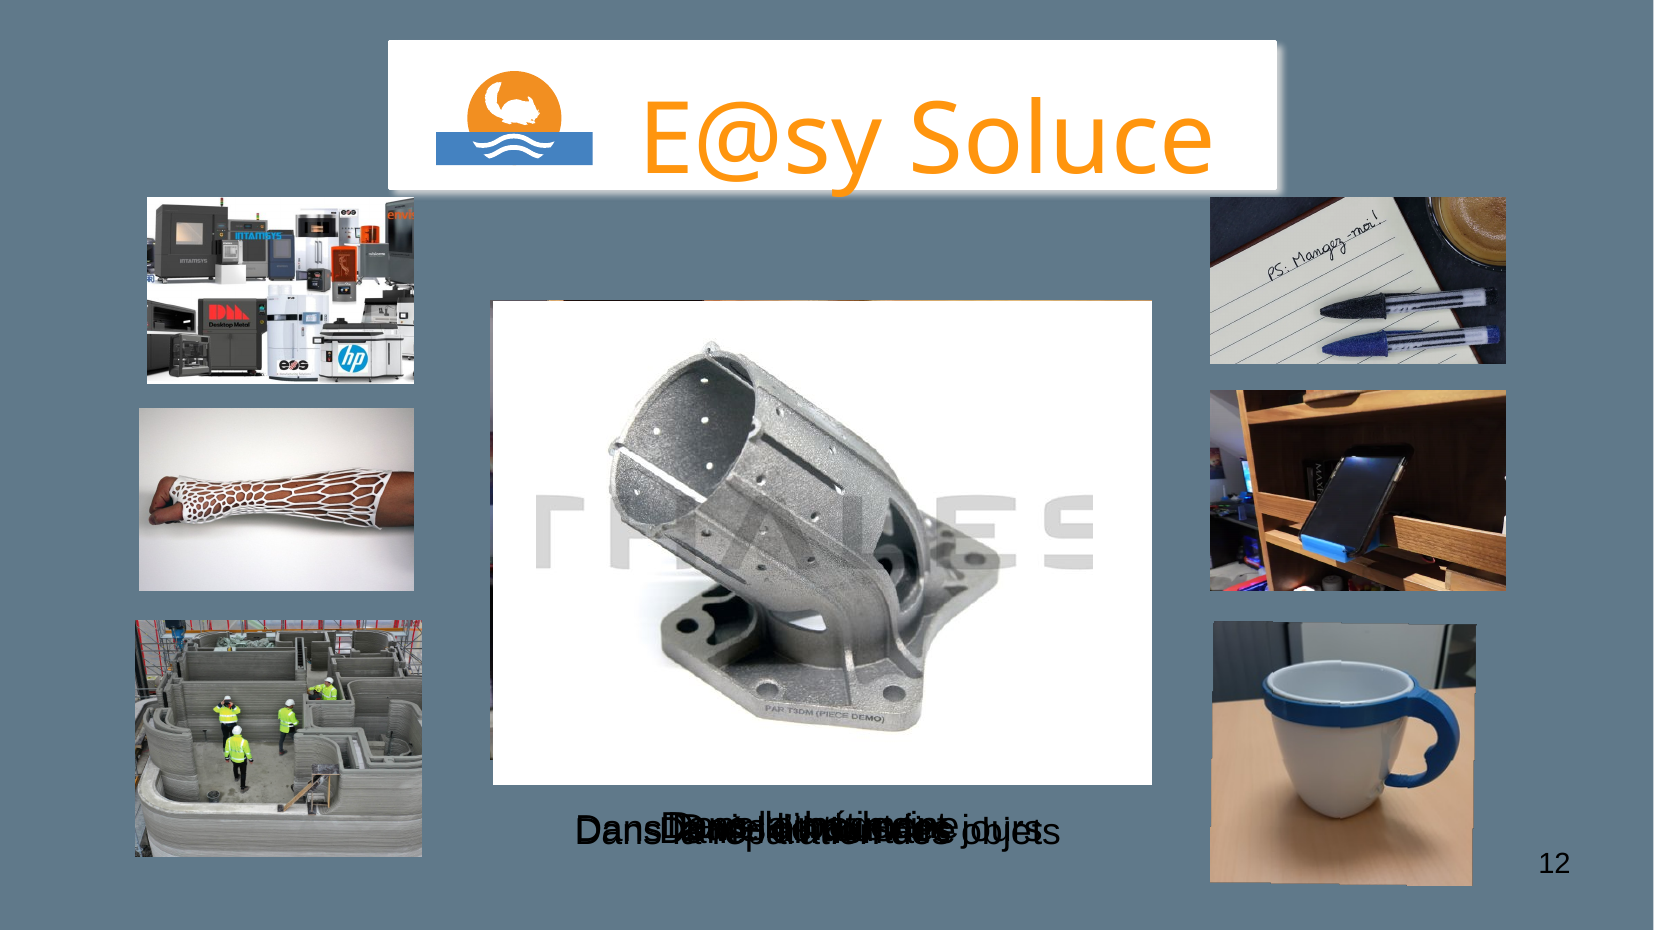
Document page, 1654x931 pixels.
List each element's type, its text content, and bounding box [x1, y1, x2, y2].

picture [1210, 197, 1506, 364]
picture [1210, 620, 1477, 886]
picture [139, 408, 414, 591]
text_box Dans la réparation des objets [559, 803, 1078, 860]
picture [135, 620, 422, 857]
text_box Dans la vie de tous les jours [560, 800, 1082, 862]
picture [147, 197, 414, 384]
picture [1210, 390, 1506, 591]
picture [490, 300, 1152, 785]
